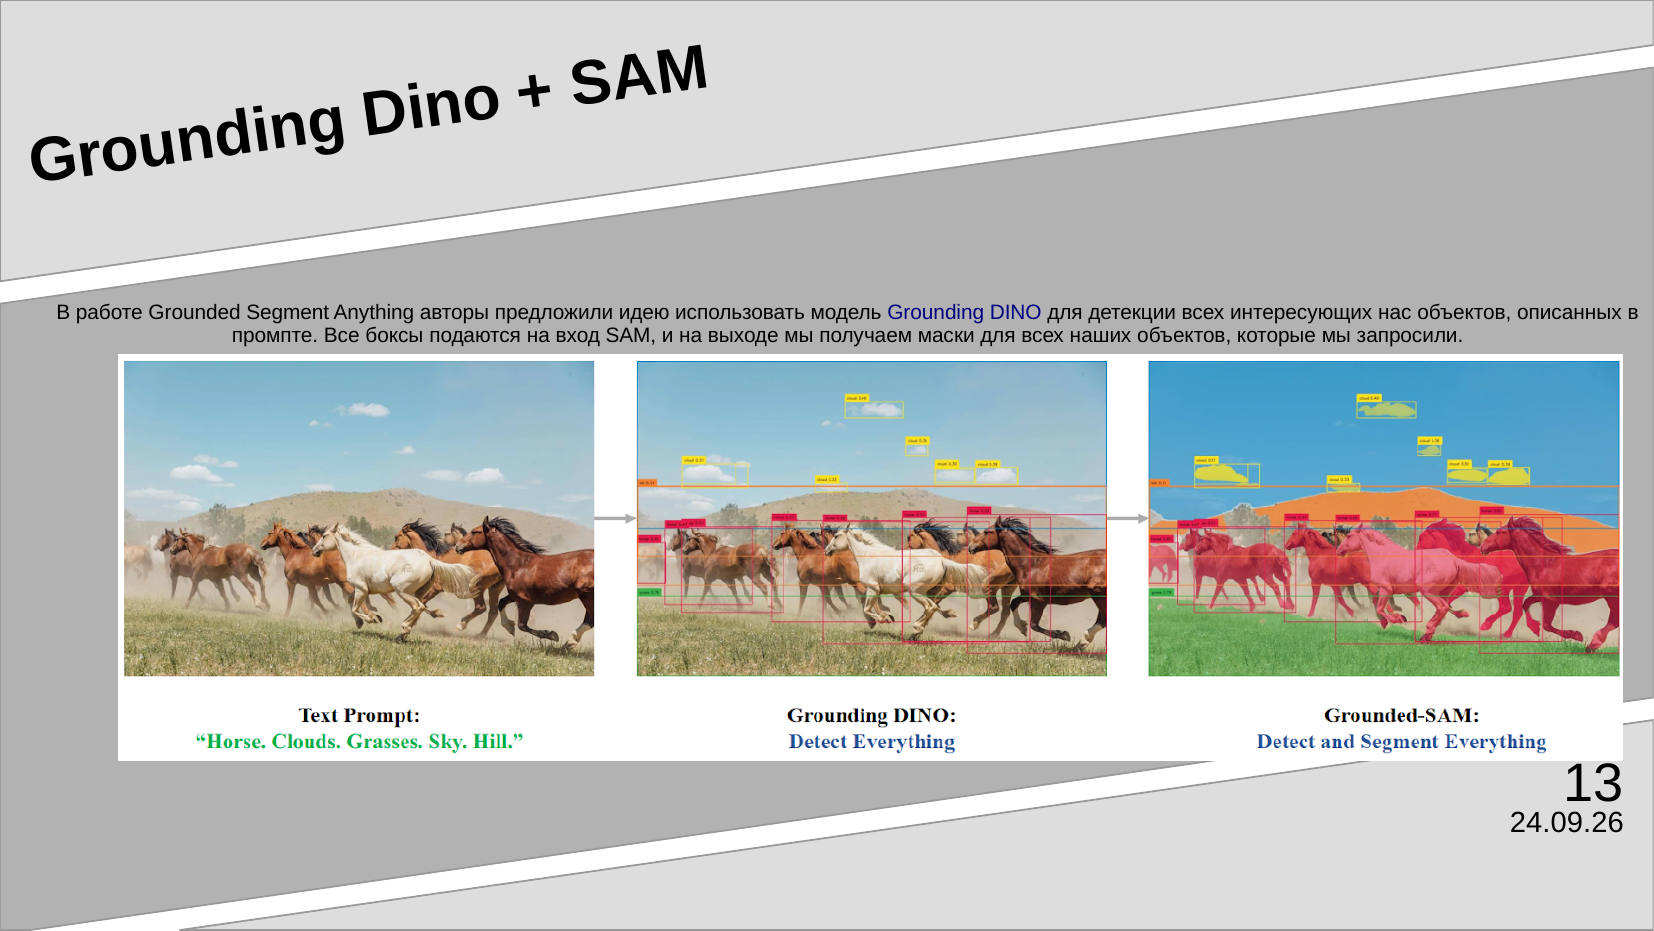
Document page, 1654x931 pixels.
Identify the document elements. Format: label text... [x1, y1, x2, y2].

picture [118, 354, 1623, 761]
text_box В работе Grounded Segment Anything авторы предложили идею использовать модель Grounding DINO для детекции всех интересующих нас объектов, описанных в промпте. Все боксы подаются на вход SAM, и на выходе мы получаем маски для всех наших объектов, которые мы запросили. [41, 293, 1654, 355]
title Grounding Dino + SAM [14, 0, 1254, 266]
